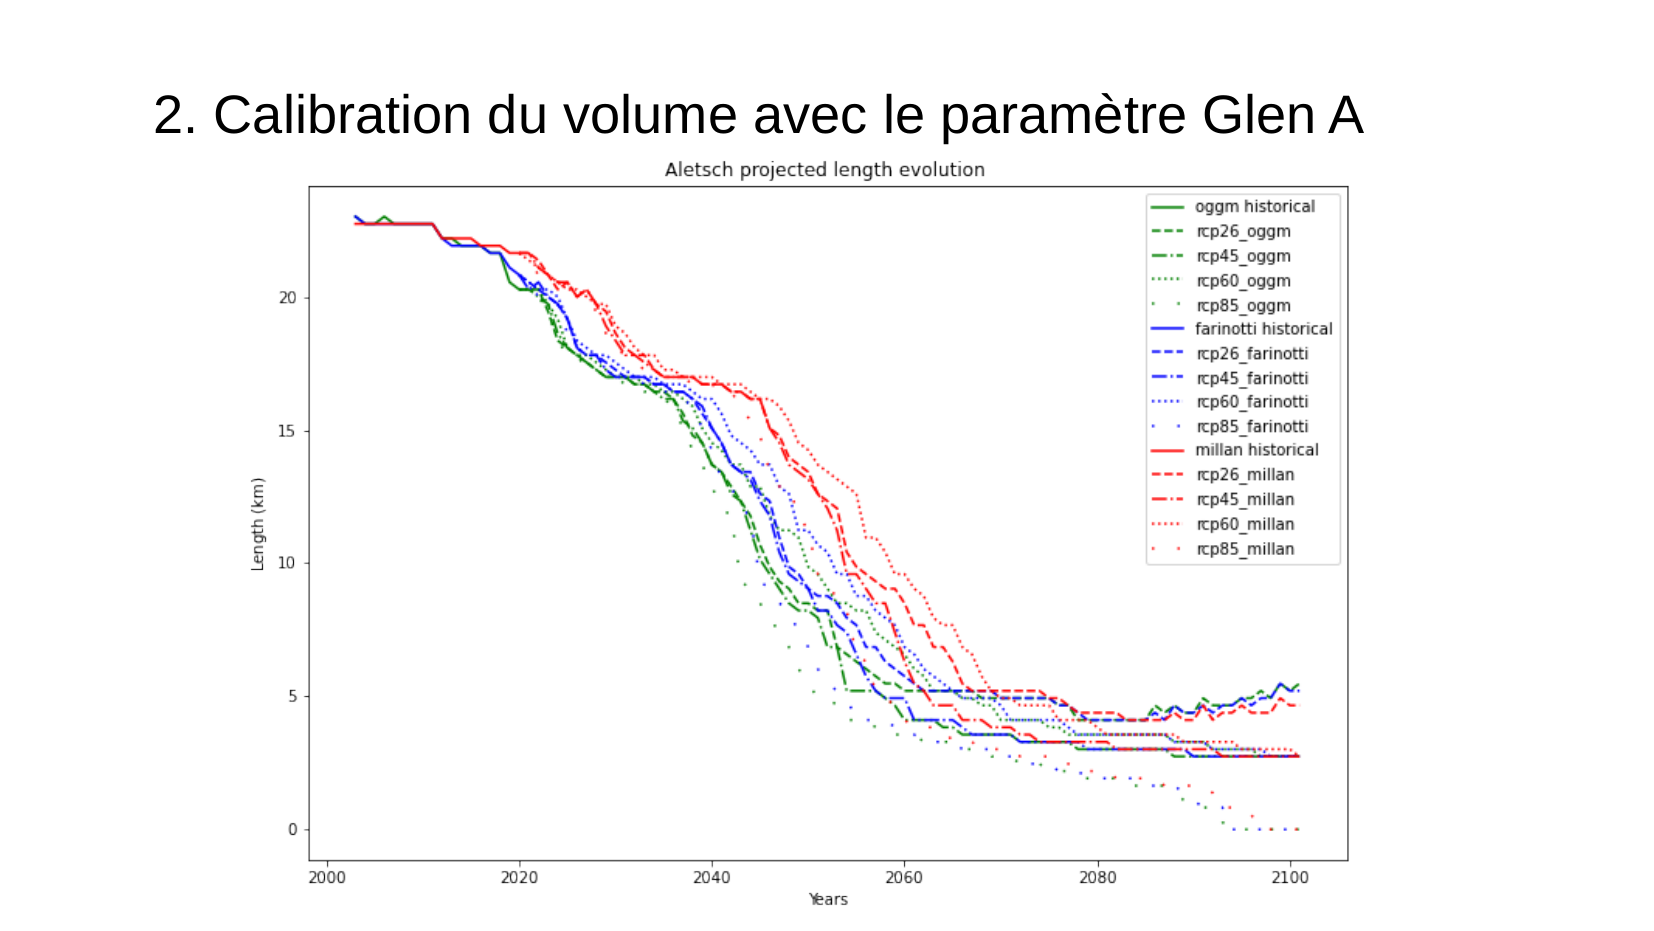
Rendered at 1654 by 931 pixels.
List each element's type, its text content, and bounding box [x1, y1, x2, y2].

picture [141, 79, 1481, 931]
title 2. Calibration du volume avec le paramètre Glen A [82, 37, 1571, 193]
